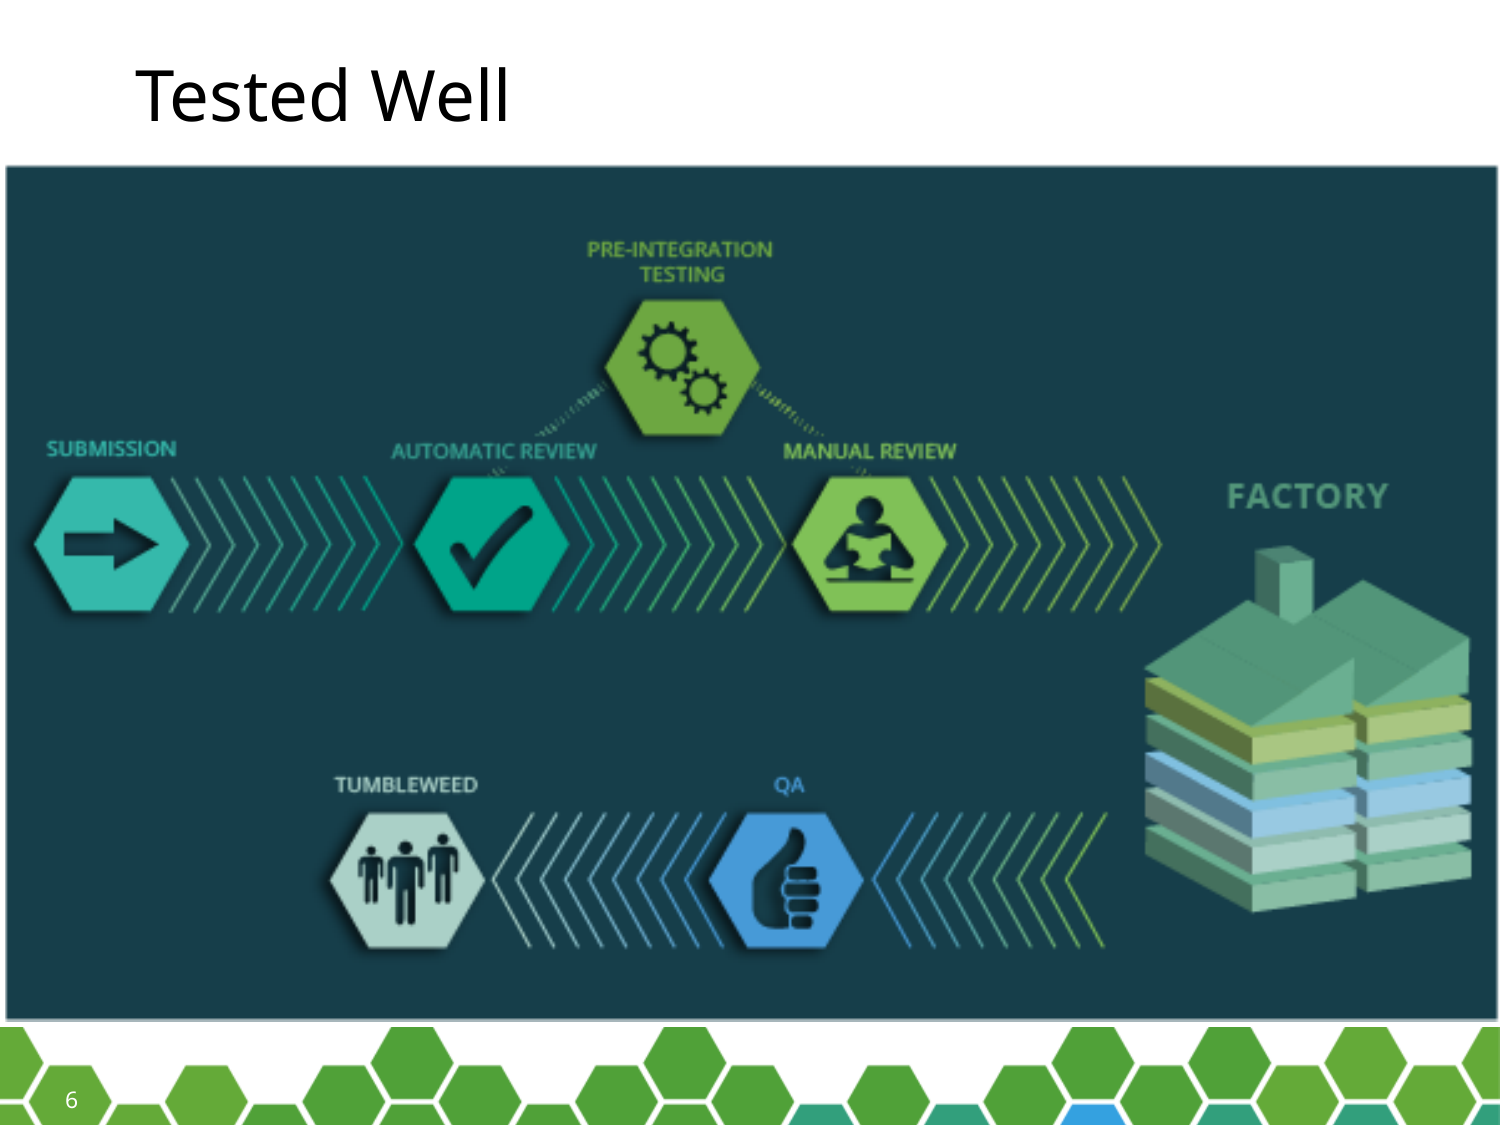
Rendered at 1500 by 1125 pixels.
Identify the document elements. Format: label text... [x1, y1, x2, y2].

picture [5, 163, 1500, 1022]
title Tested Well [135, 12, 1372, 163]
picture [0, 1027, 1500, 1125]
